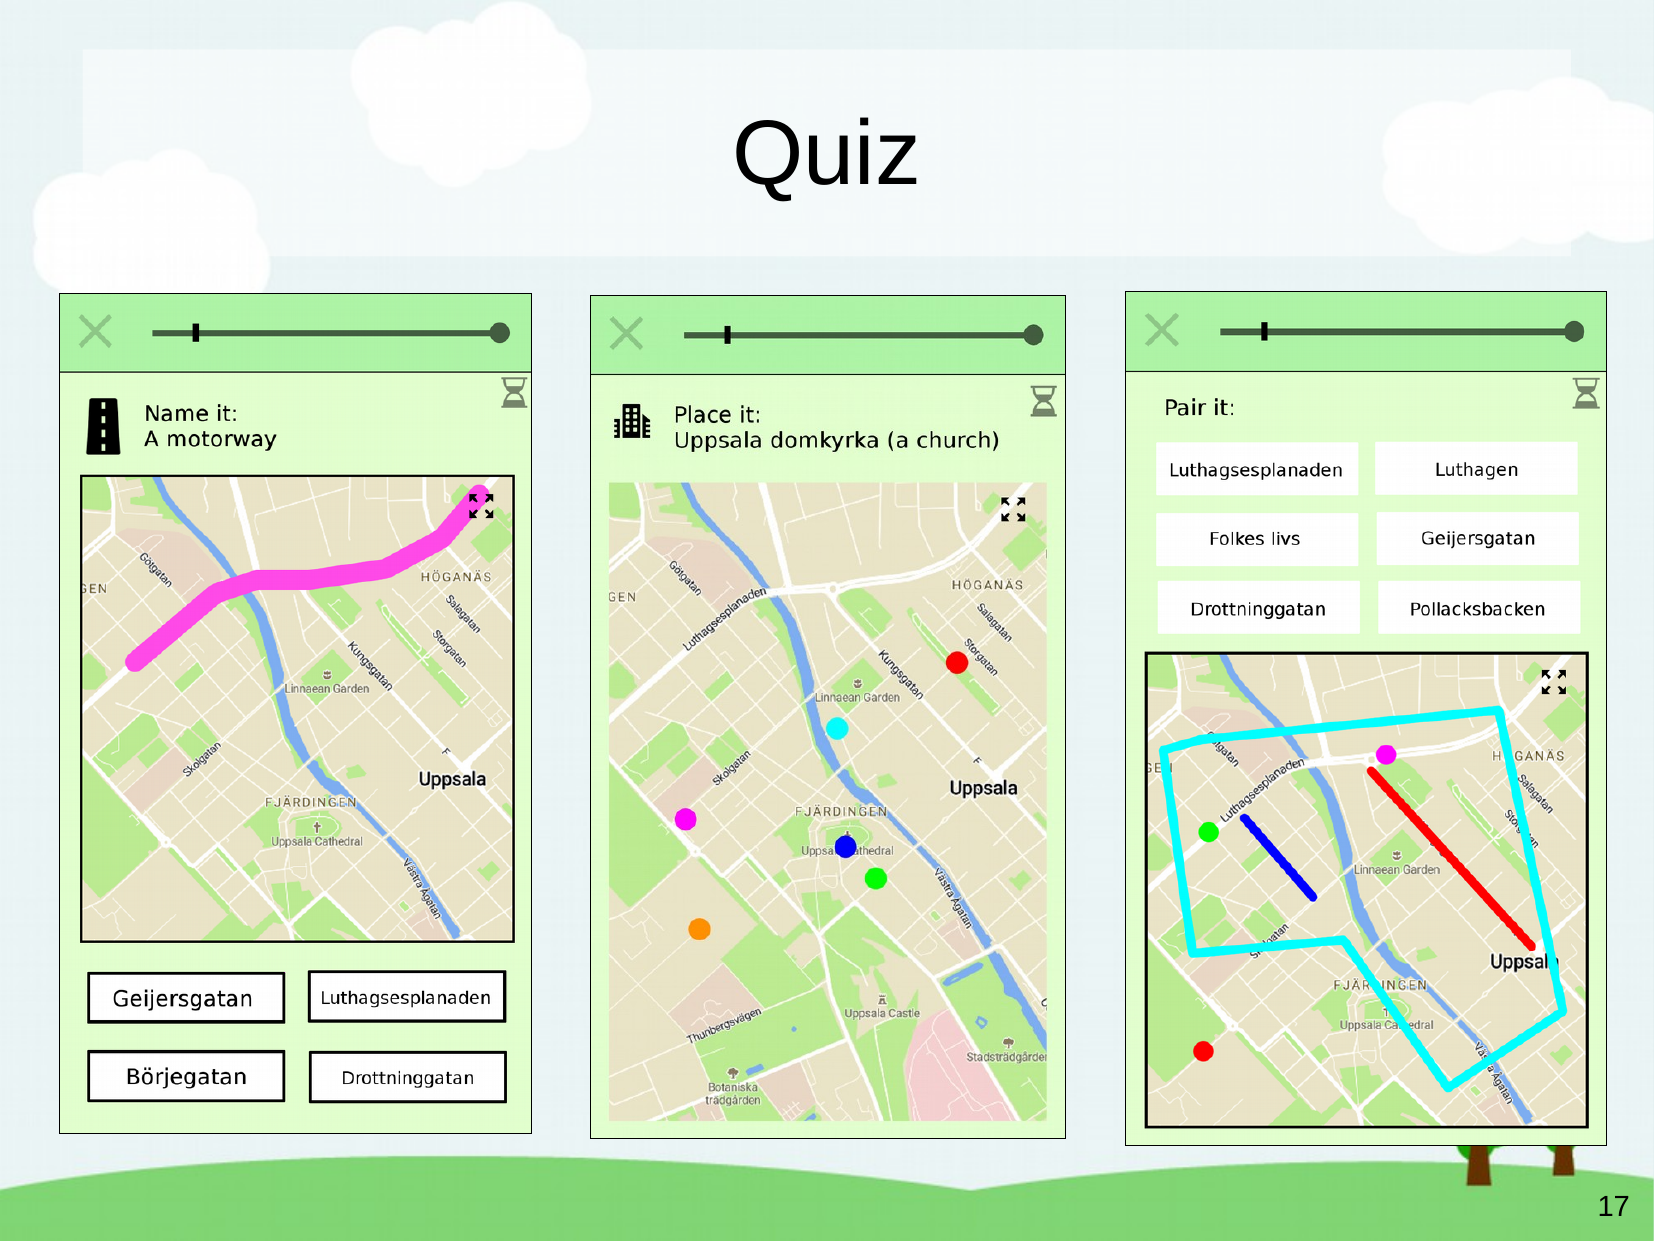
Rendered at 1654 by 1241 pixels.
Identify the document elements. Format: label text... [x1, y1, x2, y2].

title Quiz [82, 49, 1571, 257]
picture [0, 0, 1654, 1241]
